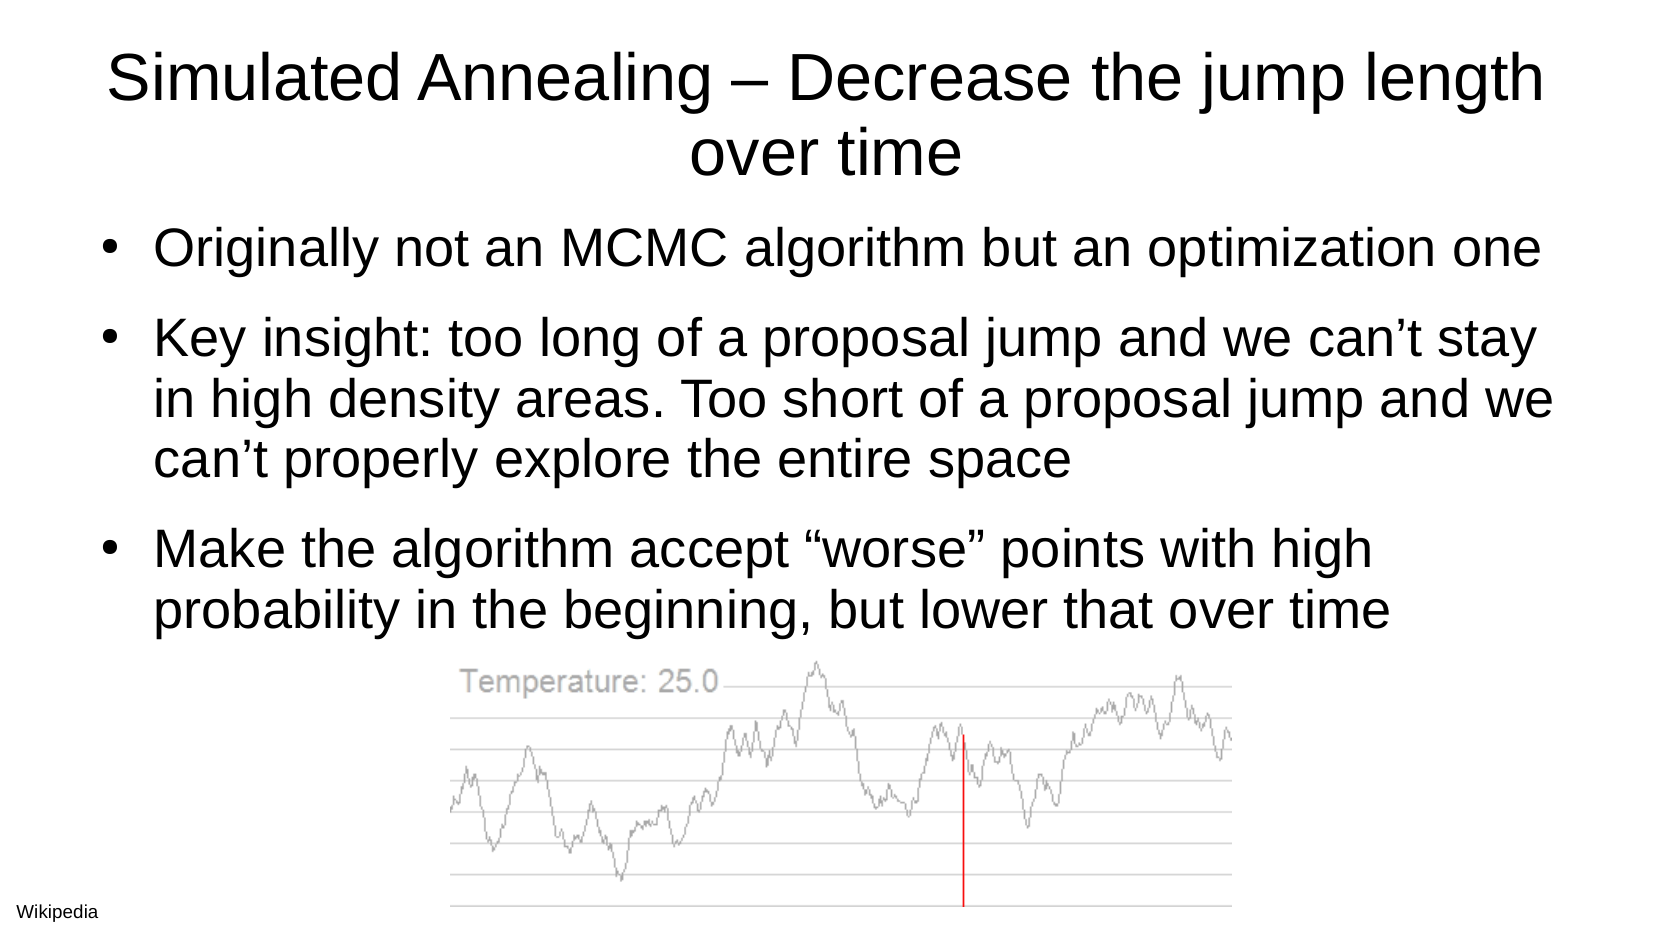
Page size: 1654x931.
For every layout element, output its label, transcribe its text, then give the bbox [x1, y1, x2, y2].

list Originally not an MCMC algorithm but an optimization one Key insight: too long of a proposal jump and we can’t stay in high density areas. Too short of a proposal jump and we can’t properly explore the entire space Make the algorithm accept “worse” points with high probability in the beginning, but lower that over time [82, 217, 1571, 676]
text_box Wikipedia [1, 894, 113, 931]
picture [450, 655, 1232, 907]
title Simulated Annealing – Decrease the jump length over time [82, 37, 1571, 193]
